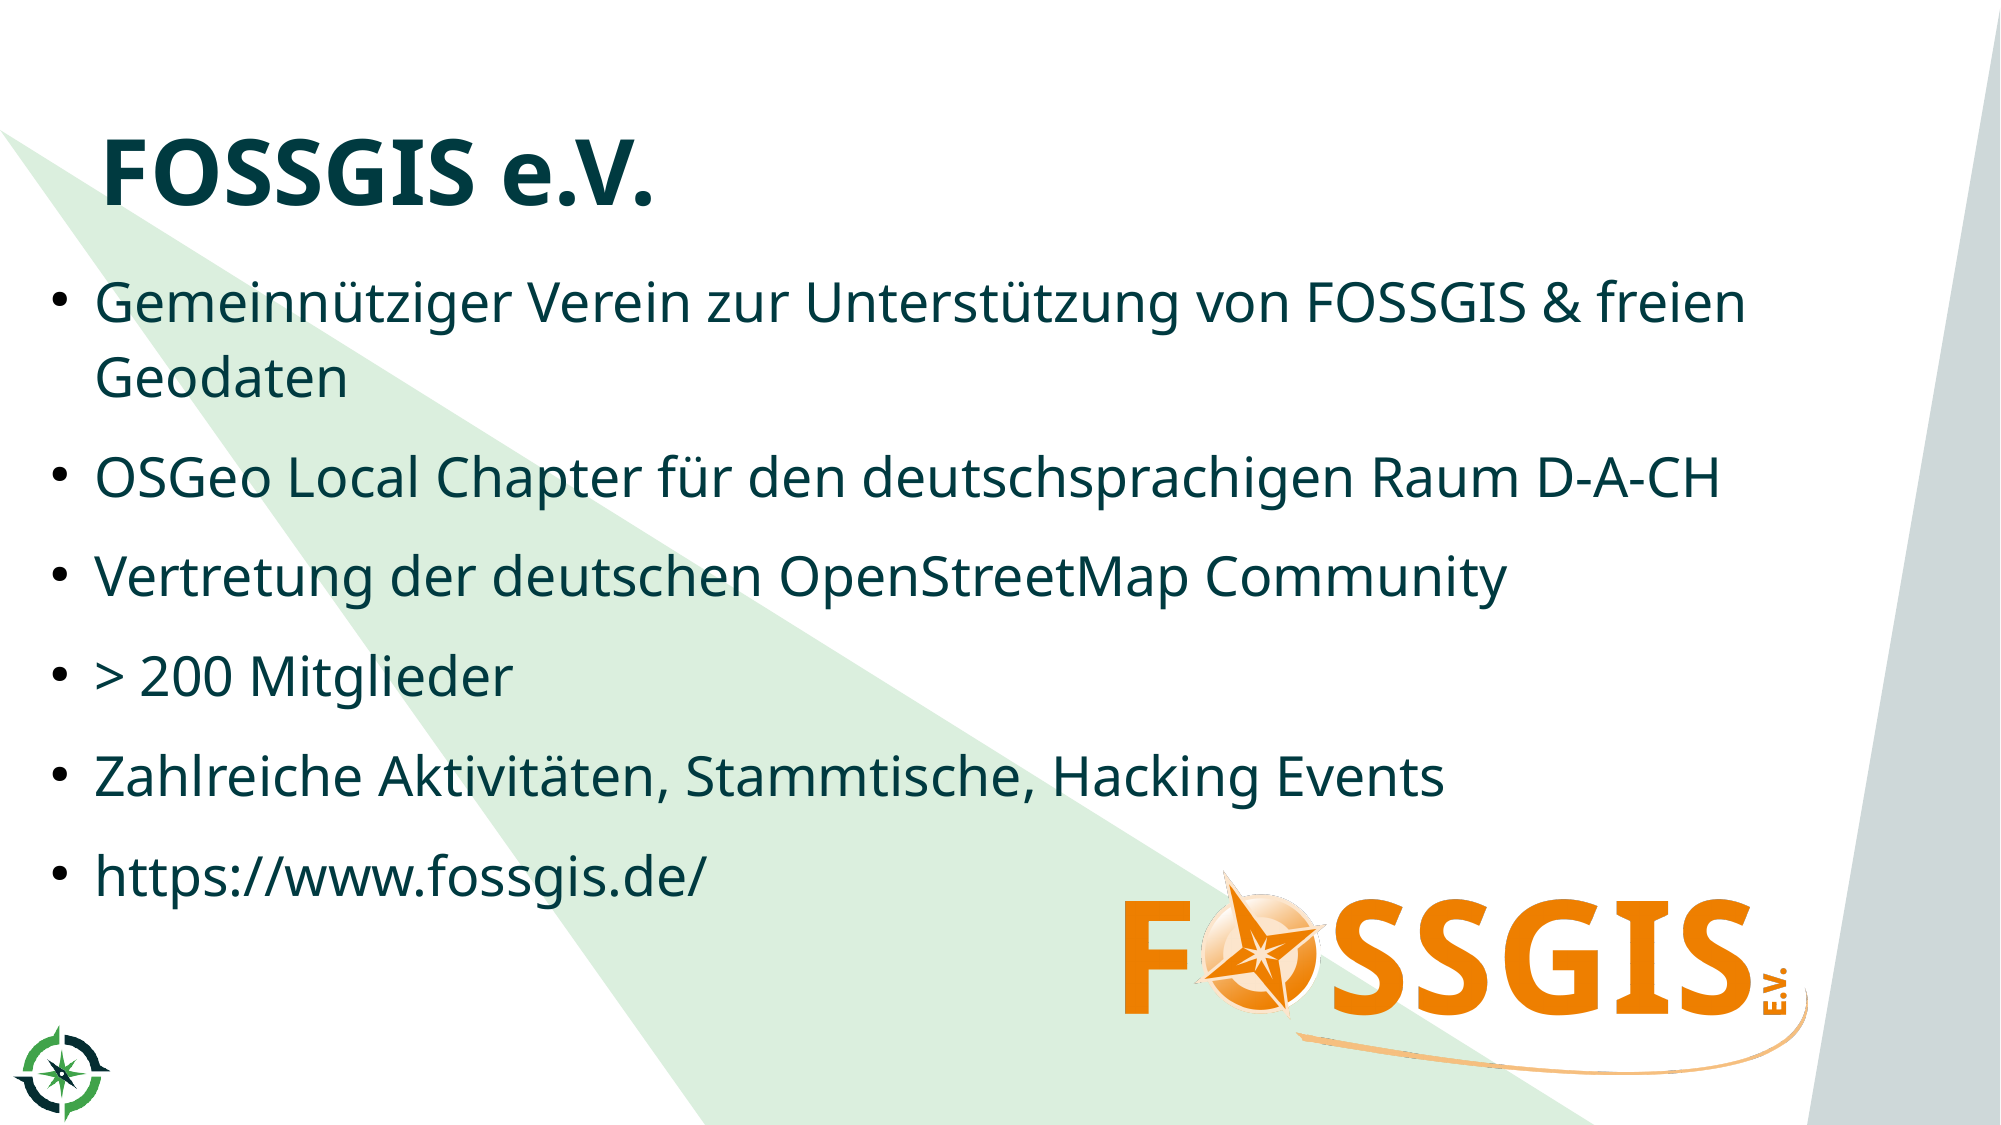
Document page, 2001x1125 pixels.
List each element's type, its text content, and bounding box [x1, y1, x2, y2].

picture [12, 1024, 111, 1123]
title FOSSGIS e.V. [99, 44, 1900, 233]
list Gemeinnütziger Verein zur Unterstützung von FOSSGIS & freien Geodaten OSGeo Local Chapter für den deutschsprachigen Raum D-A-CH Vertretung der deutschen OpenStreetMap Community > 200 Mitglieder Zahlreiche Aktivitäten, Stammtische, Hacking Events https://www.fossgis.de/ [35, 263, 2000, 916]
picture [1111, 870, 1808, 1075]
